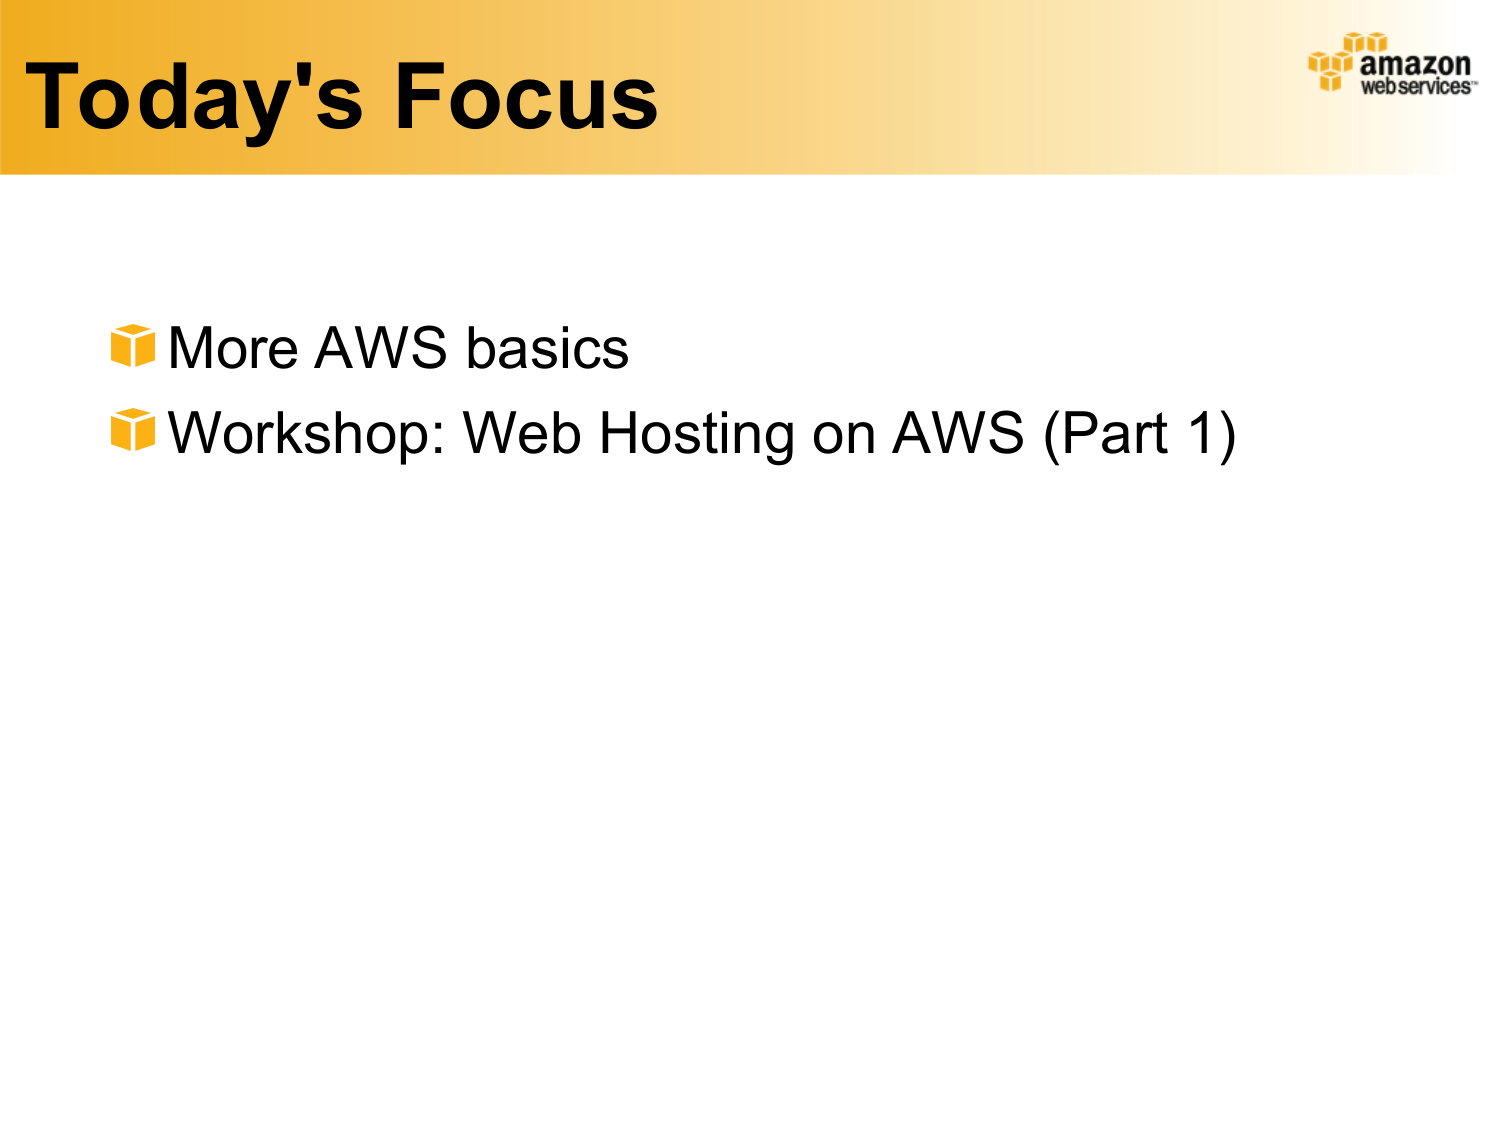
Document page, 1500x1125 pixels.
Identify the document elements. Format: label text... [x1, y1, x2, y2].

title Today's Focus [2, 0, 1278, 185]
list More AWS basics Workshop: Web Hosting on AWS (Part 1) [90, 299, 1426, 886]
picture [0, 0, 1500, 1125]
